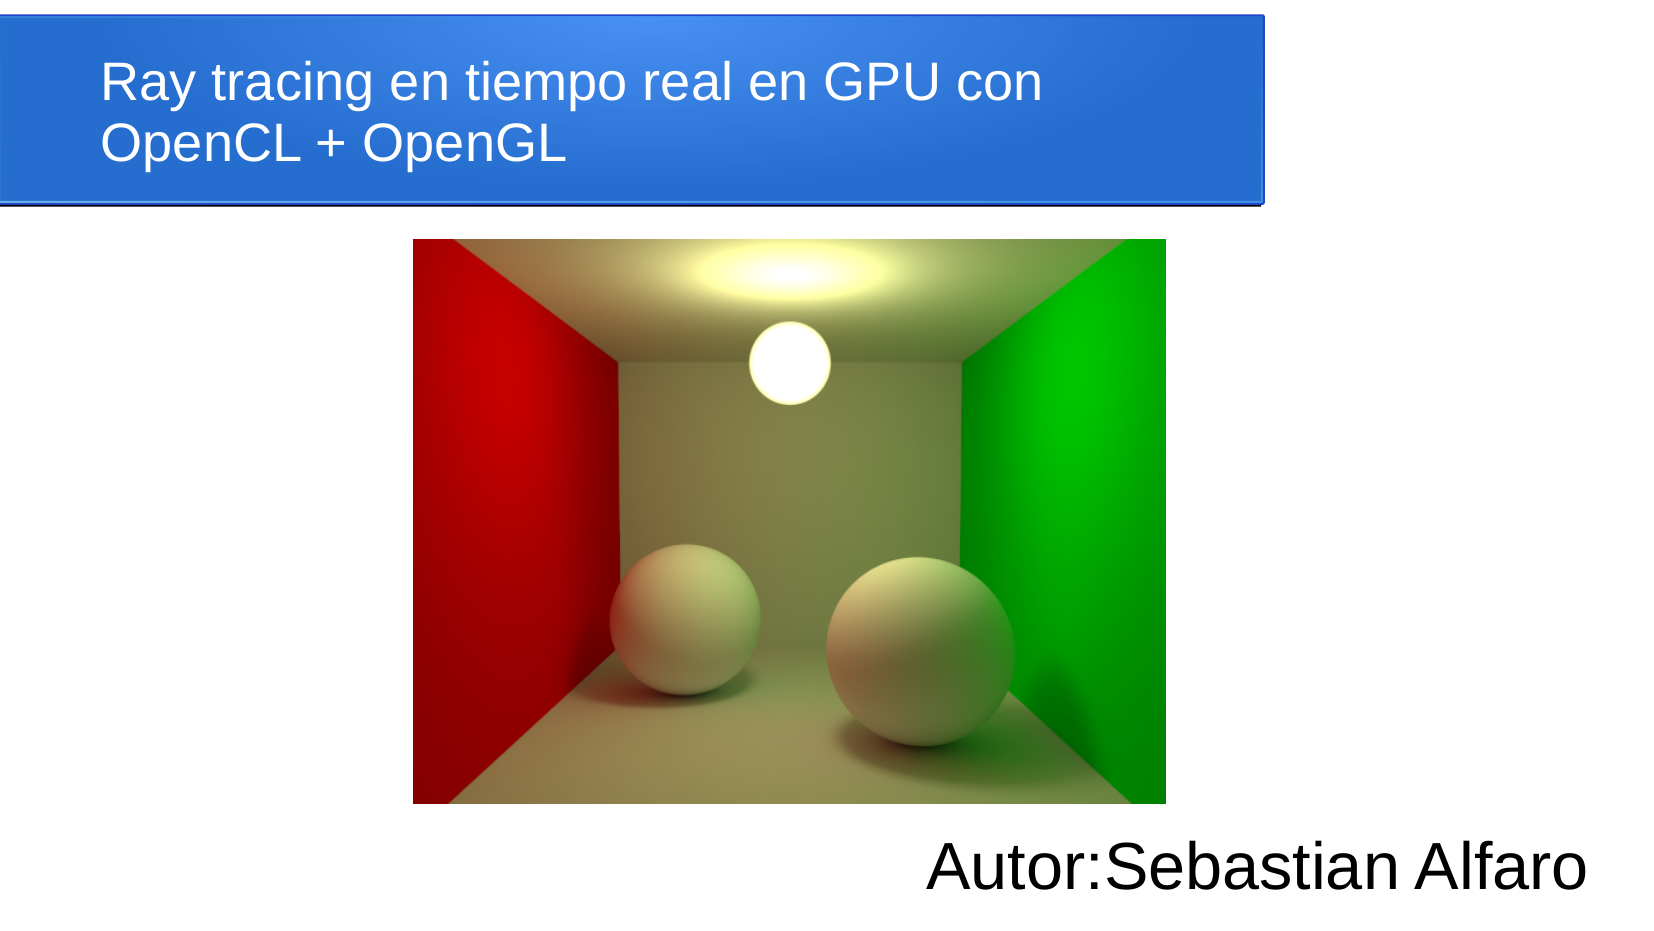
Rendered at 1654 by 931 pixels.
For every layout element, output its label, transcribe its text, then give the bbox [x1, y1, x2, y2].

picture [413, 239, 1166, 804]
title Ray tracing en tiempo real en GPU con OpenCL + OpenGL [100, 35, 1252, 189]
subtitle Autor:Sebastian Alfaro [850, 814, 1654, 918]
